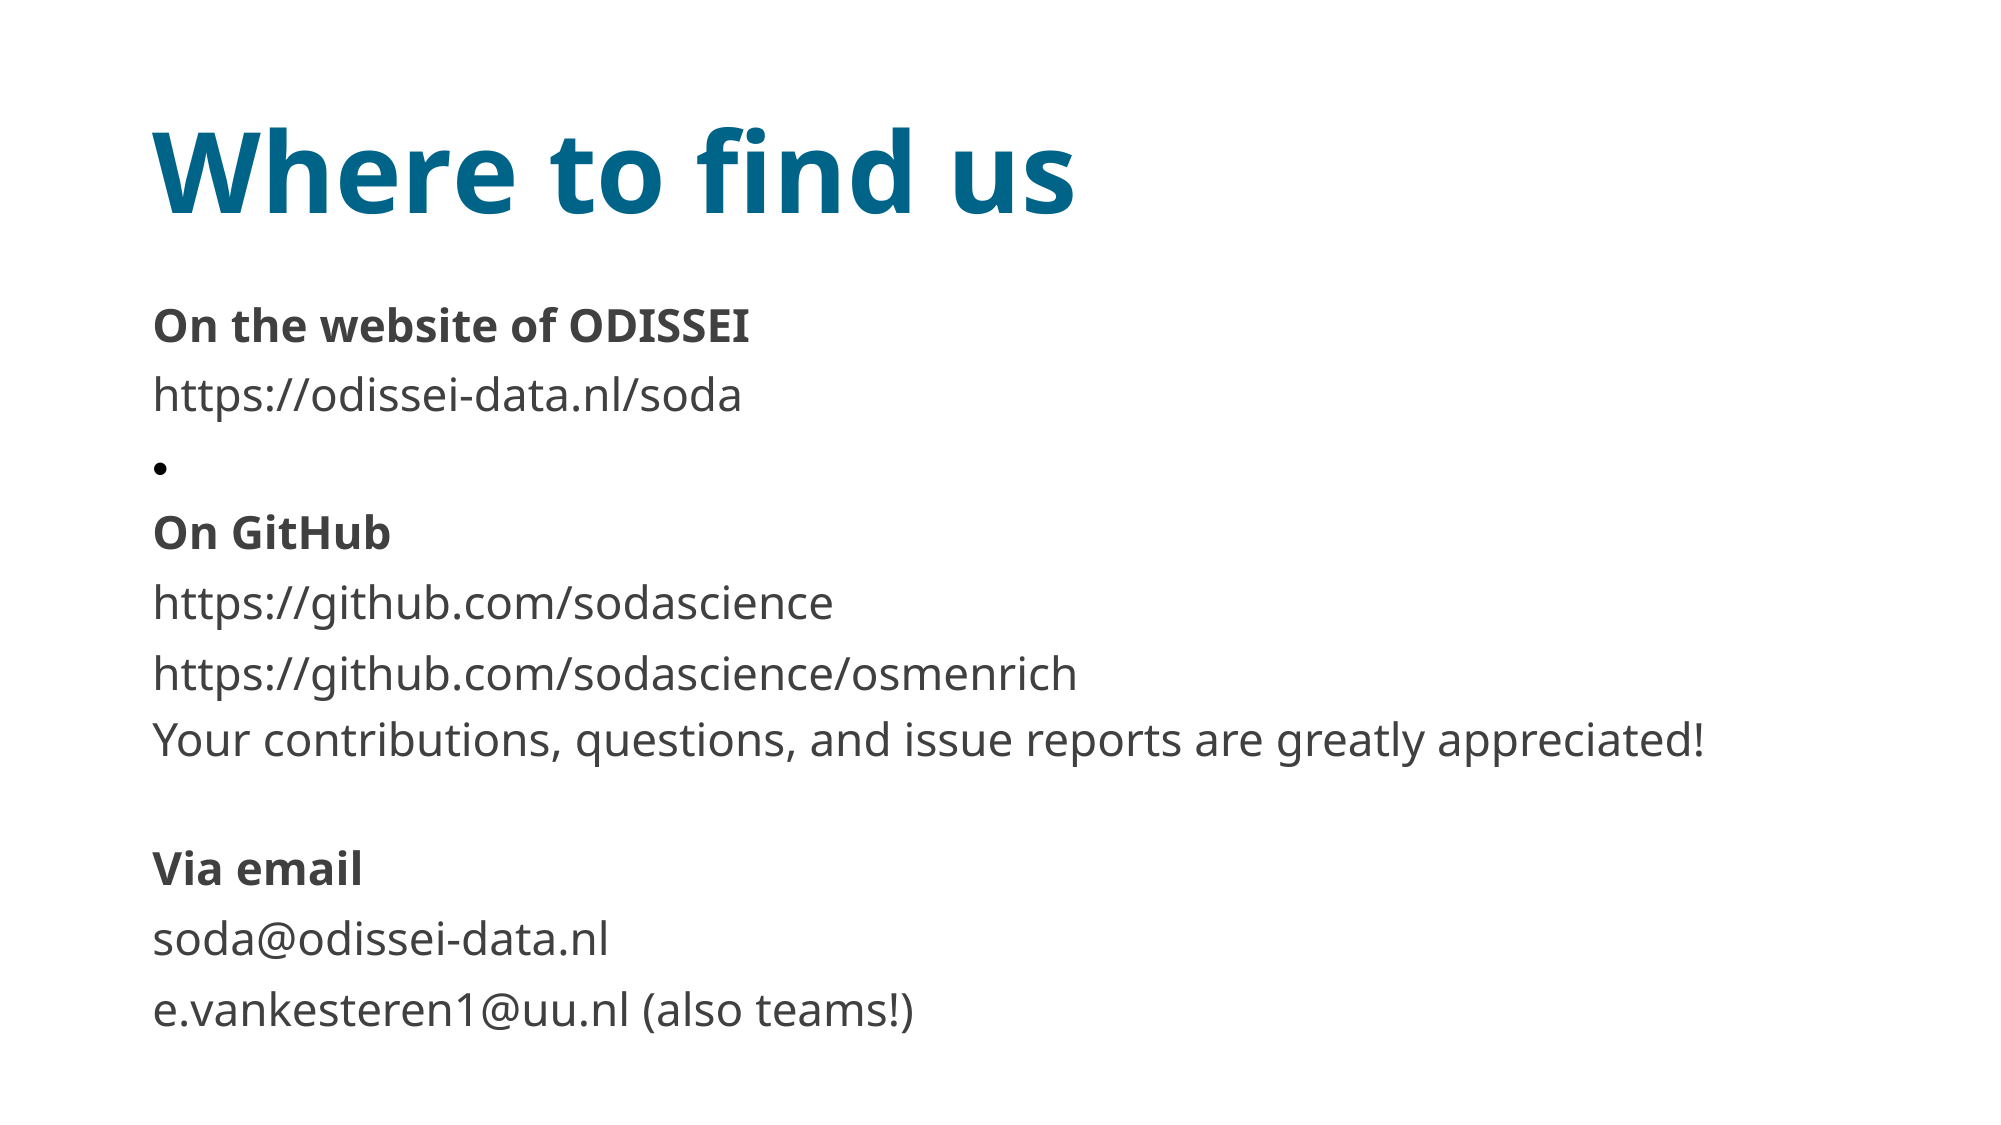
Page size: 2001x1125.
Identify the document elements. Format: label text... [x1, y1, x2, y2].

title Where to find us [137, 59, 1863, 278]
list On the website of ODISSEI https://odissei-data.nl/soda On GitHub https://github.com/sodascience https://github.com/sodascience/osmenrich Your contributions, questions, and issue reports are greatly appreciated! Via email soda@odissei-data.nl e.vankesteren1@uu.nl (also teams!) [137, 299, 1863, 1066]
